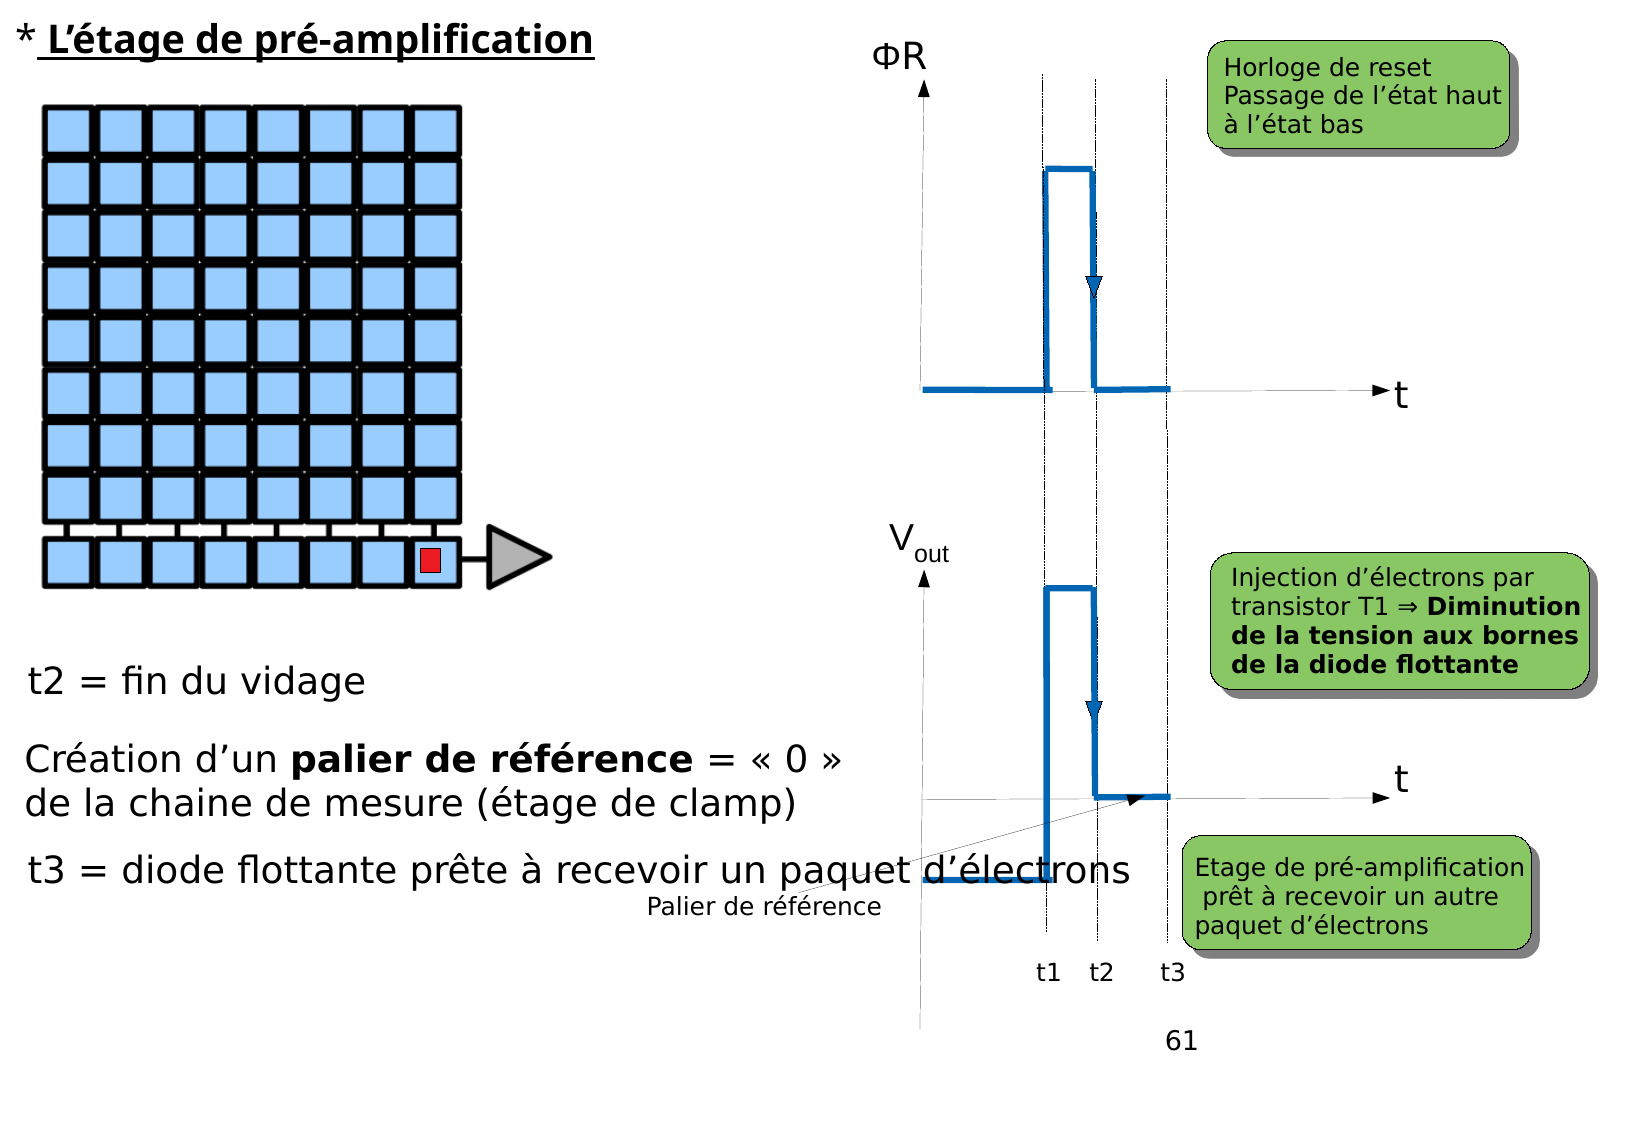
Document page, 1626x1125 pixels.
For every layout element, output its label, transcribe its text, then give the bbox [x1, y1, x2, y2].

text_box t3 = diode flottante prête à recevoir un paquet d’électrons [12, 840, 681, 943]
text_box Injection d’électrons par transistor T1 ⇒ Diminution de la tension aux bornes de la diode flottante [1216, 556, 1613, 689]
text_box Création d’un palier de référence = « 0 » de la chaine de mesure (étage de clamp) [9, 730, 890, 876]
text_box t2 = fin du vidage [12, 651, 382, 711]
text_box [1214, 40, 1504, 45]
text_box t3 [1145, 951, 1201, 995]
text_box [1085, 701, 1091, 716]
text_box ΦR [856, 26, 943, 86]
text_box [1085, 276, 1103, 298]
text_box [1210, 560, 1216, 683]
text_box t [1379, 366, 1424, 425]
text_box [1098, 701, 1103, 713]
text_box Vout [874, 505, 960, 575]
text_box [1164, 1024, 1544, 1103]
text_box Palier de référence [681, 884, 900, 929]
text_box t [1379, 750, 1424, 809]
text_box [1184, 835, 1529, 845]
text_box [420, 548, 441, 573]
text_box Etage de pré-amplification prêt à recevoir un autre paquet d’électrons [1179, 845, 1556, 949]
text_box Horloge de reset Passage de l’état haut à l’état bas [1208, 45, 1527, 148]
text_box t1 [1021, 951, 1074, 995]
text_box t2 [1074, 951, 1131, 995]
text_box * L’étage de pré-amplification [1, 6, 609, 70]
text_box [1221, 552, 1578, 556]
picture [26, 88, 568, 609]
